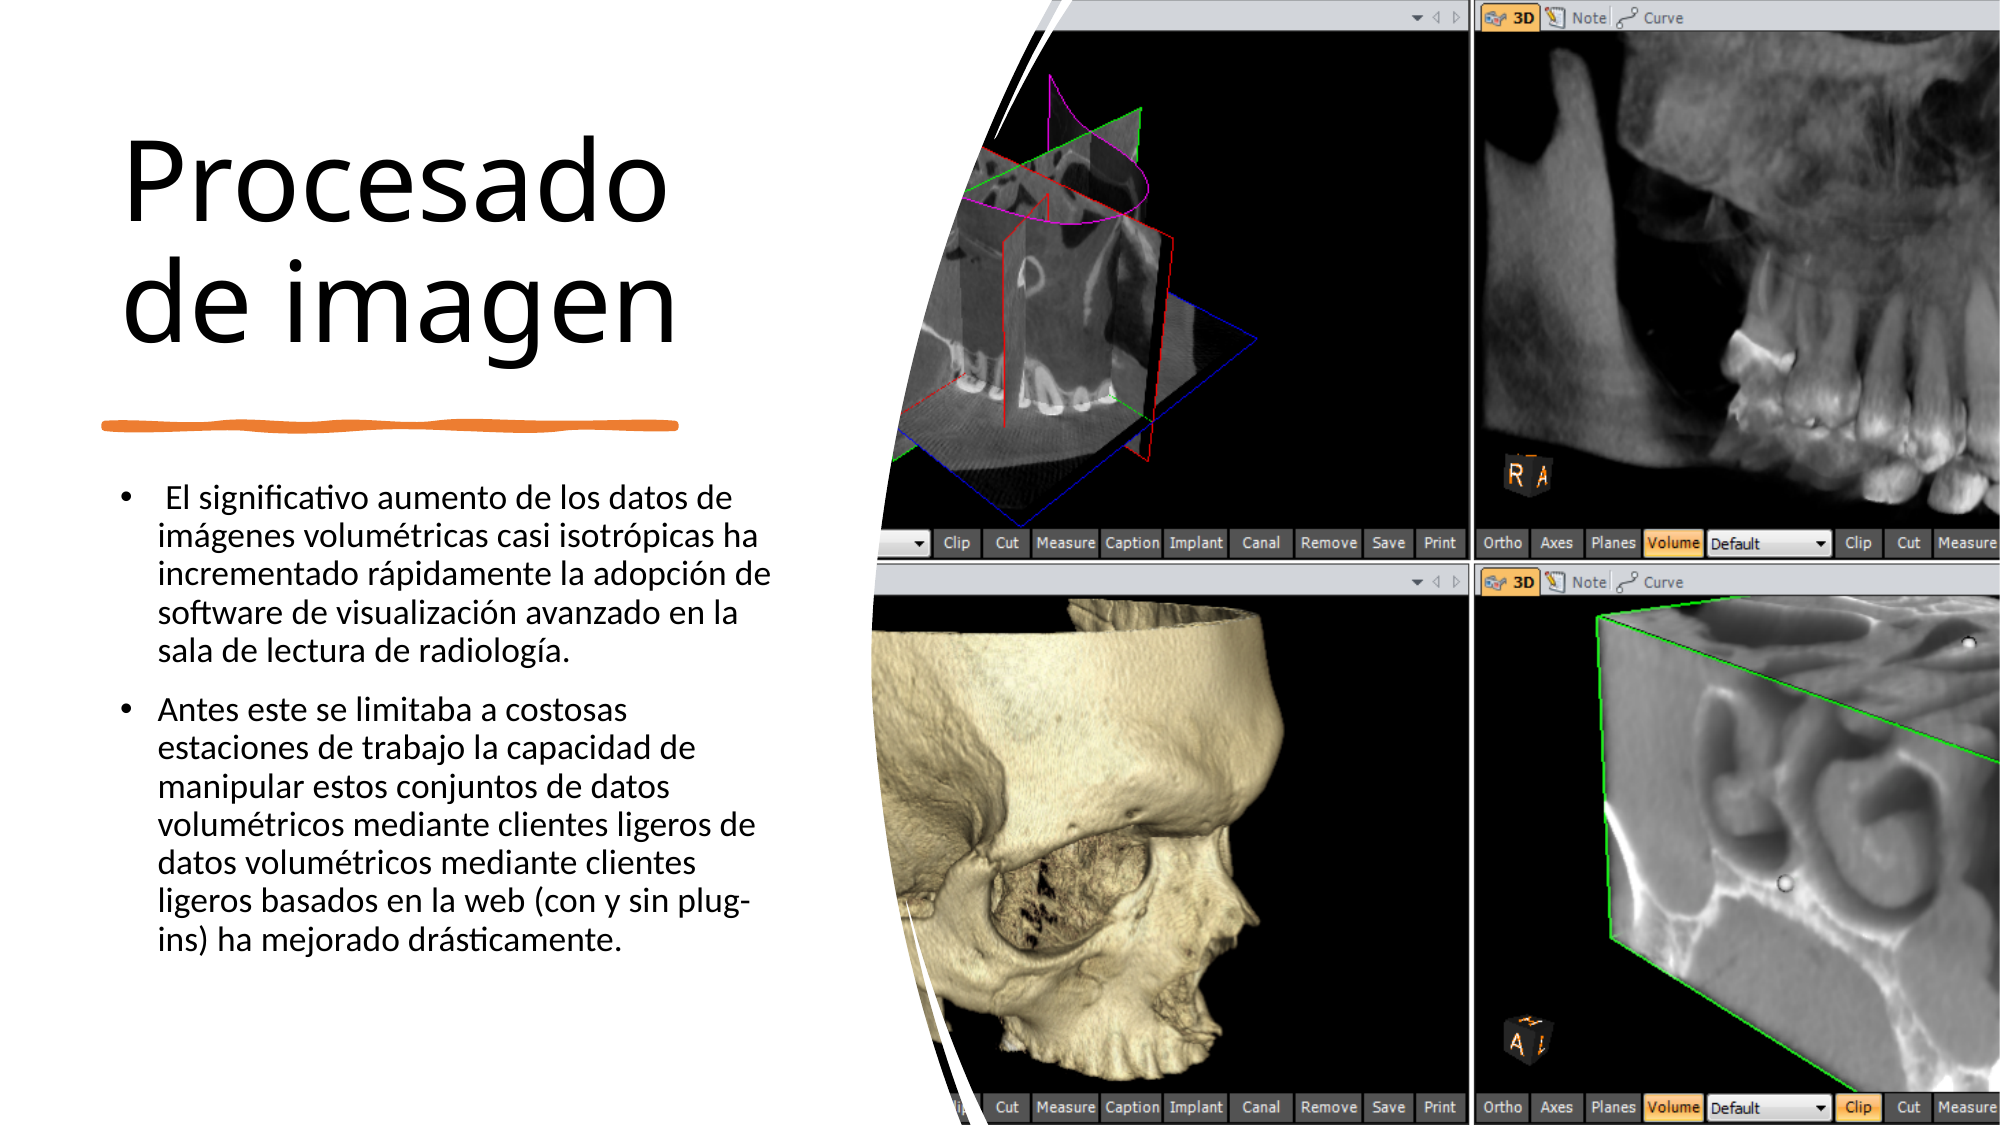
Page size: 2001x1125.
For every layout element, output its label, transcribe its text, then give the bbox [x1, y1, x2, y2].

list El significativo aumento de los datos de imágenes volumétricas casi isotrópicas ha incrementado rápidamente la adopción de software de visualización avanzado en la sala de lectura de radiología. Antes este se limitaba a costosas estaciones de trabajo la capacidad de manipular estos conjuntos de datos volumétricos mediante clientes ligeros de datos volumétricos mediante clientes ligeros basados en la web (con y sin plug-ins) ha mejorado drásticamente. [105, 471, 802, 1016]
text_box [871, 0, 2000, 1125]
text_box [104, 422, 675, 430]
title Procesado de imagen [105, 53, 822, 375]
